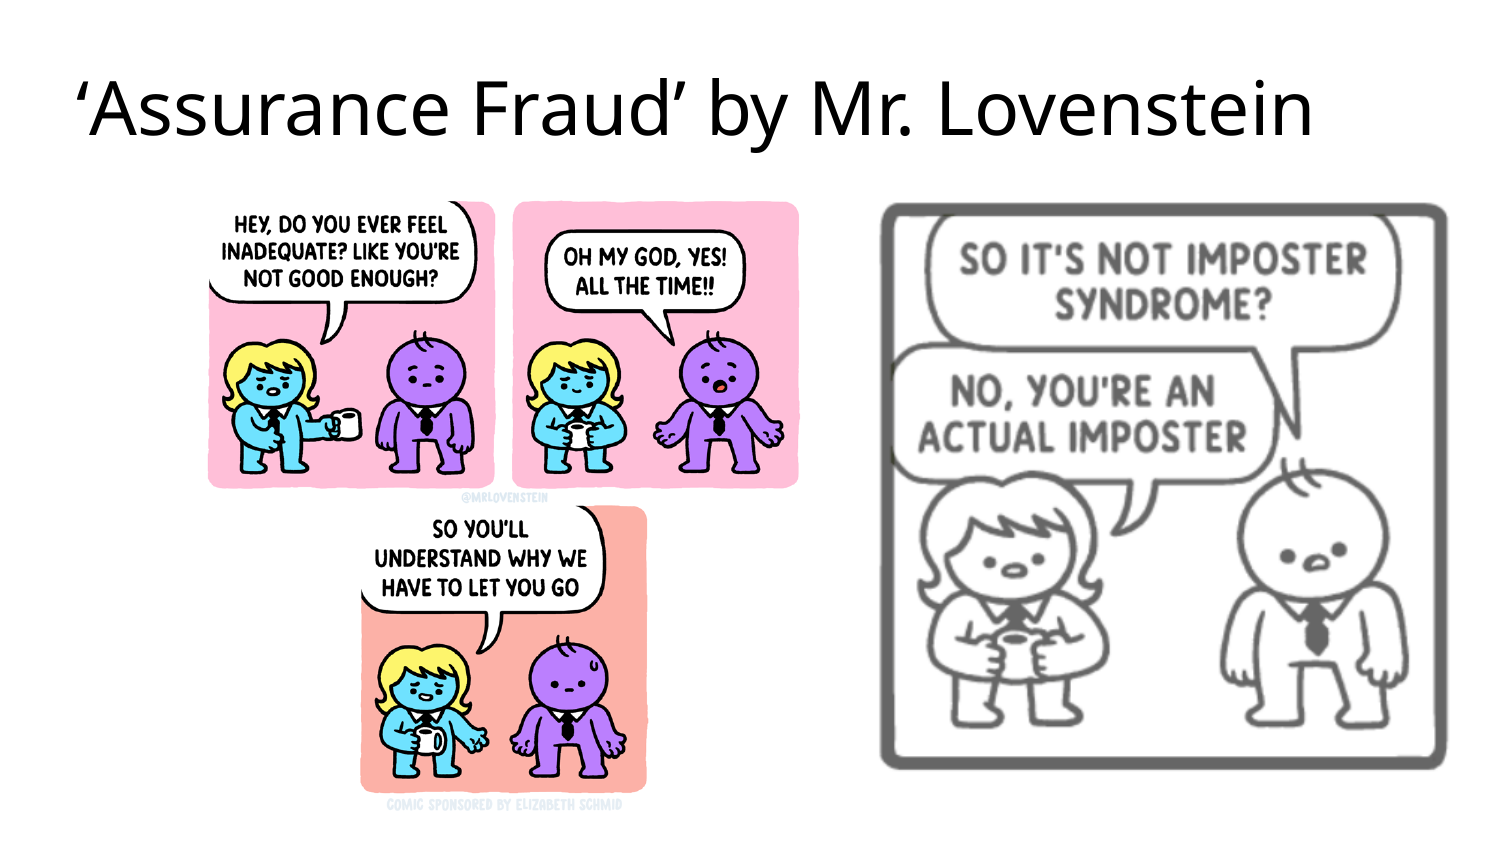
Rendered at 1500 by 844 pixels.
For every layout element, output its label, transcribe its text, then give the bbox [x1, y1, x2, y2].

title ‘Assurance Fraud’ by Mr. Lovenstein [76, 60, 1474, 155]
picture [848, 179, 1475, 797]
picture [184, 176, 824, 817]
